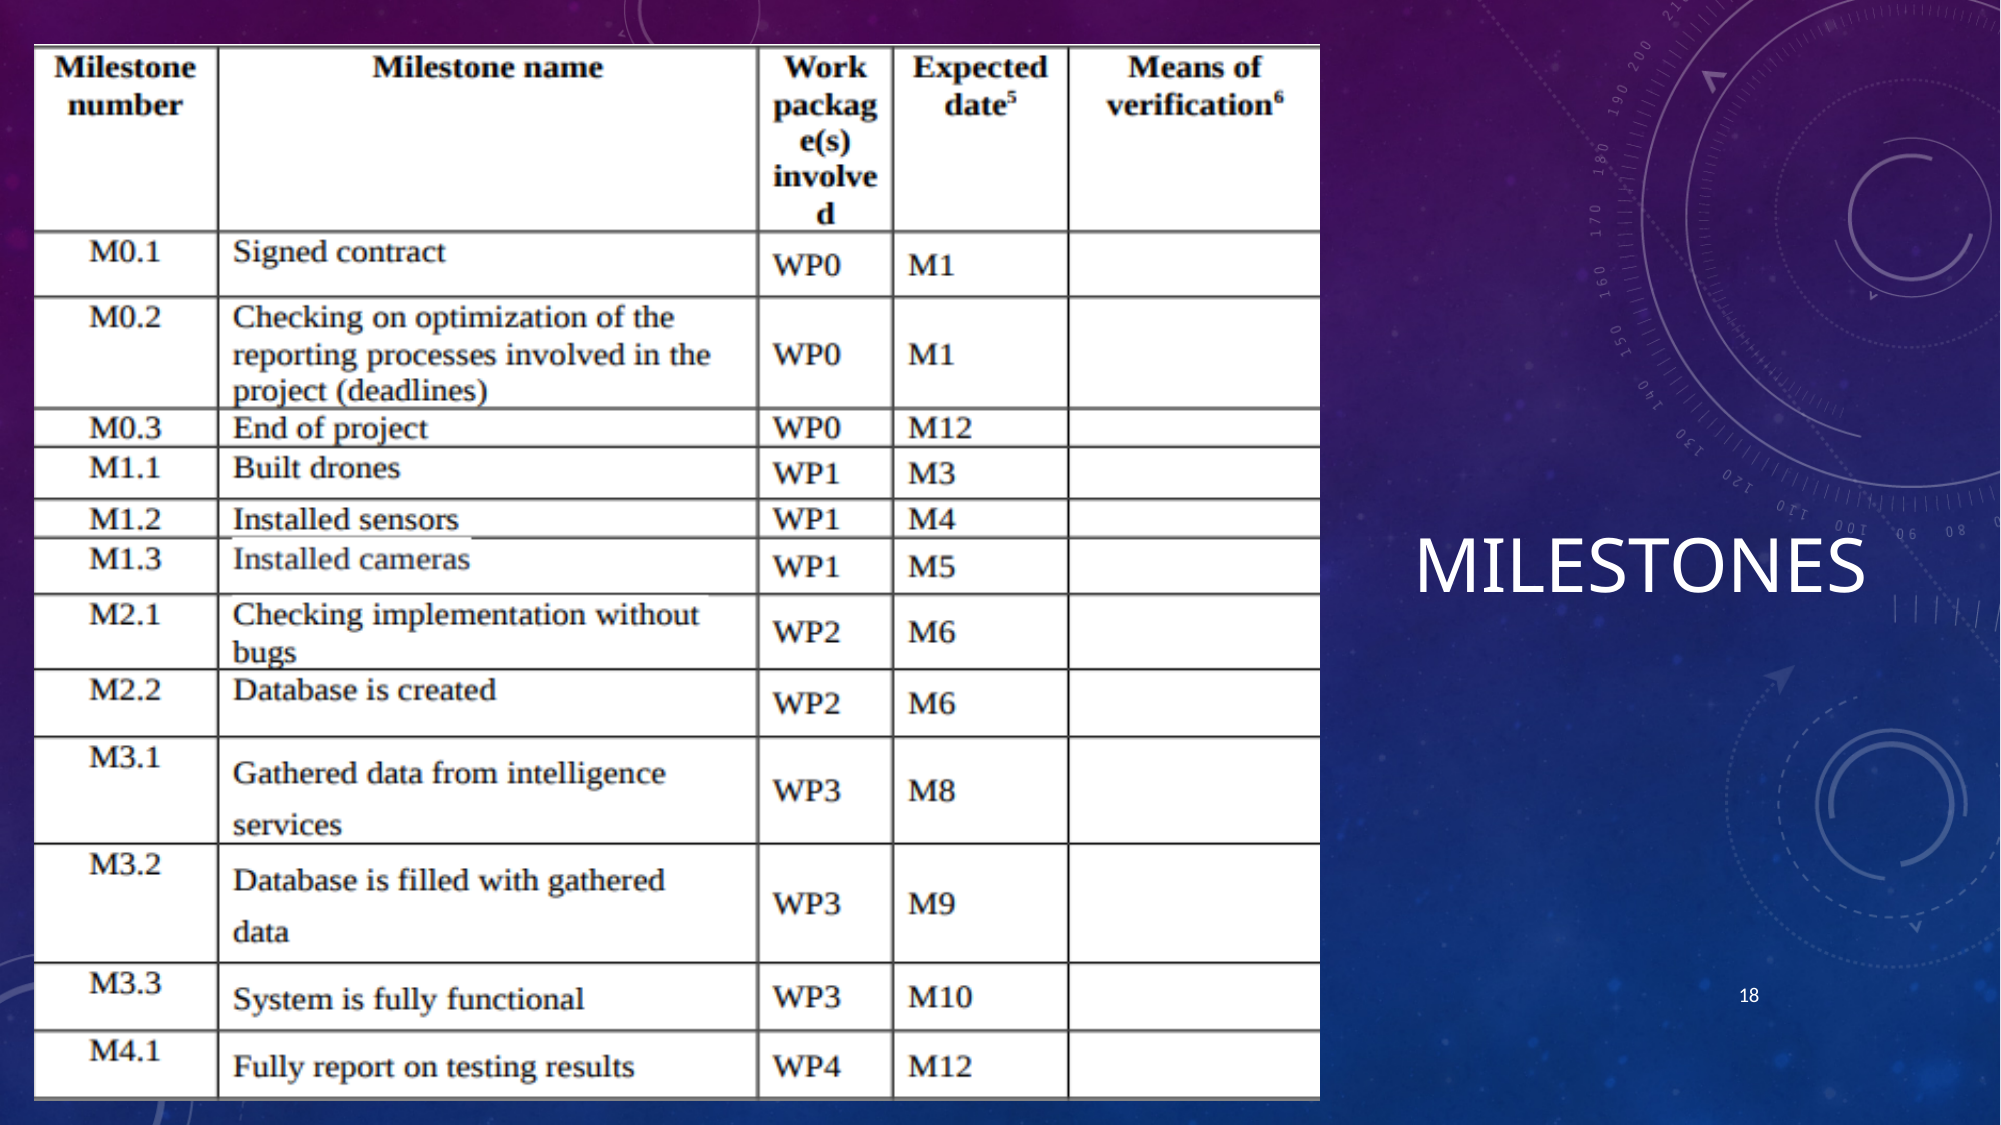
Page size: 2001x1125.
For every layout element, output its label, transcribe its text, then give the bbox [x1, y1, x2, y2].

title MILESTONES [1398, 443, 2000, 683]
picture [0, 0, 2001, 1125]
